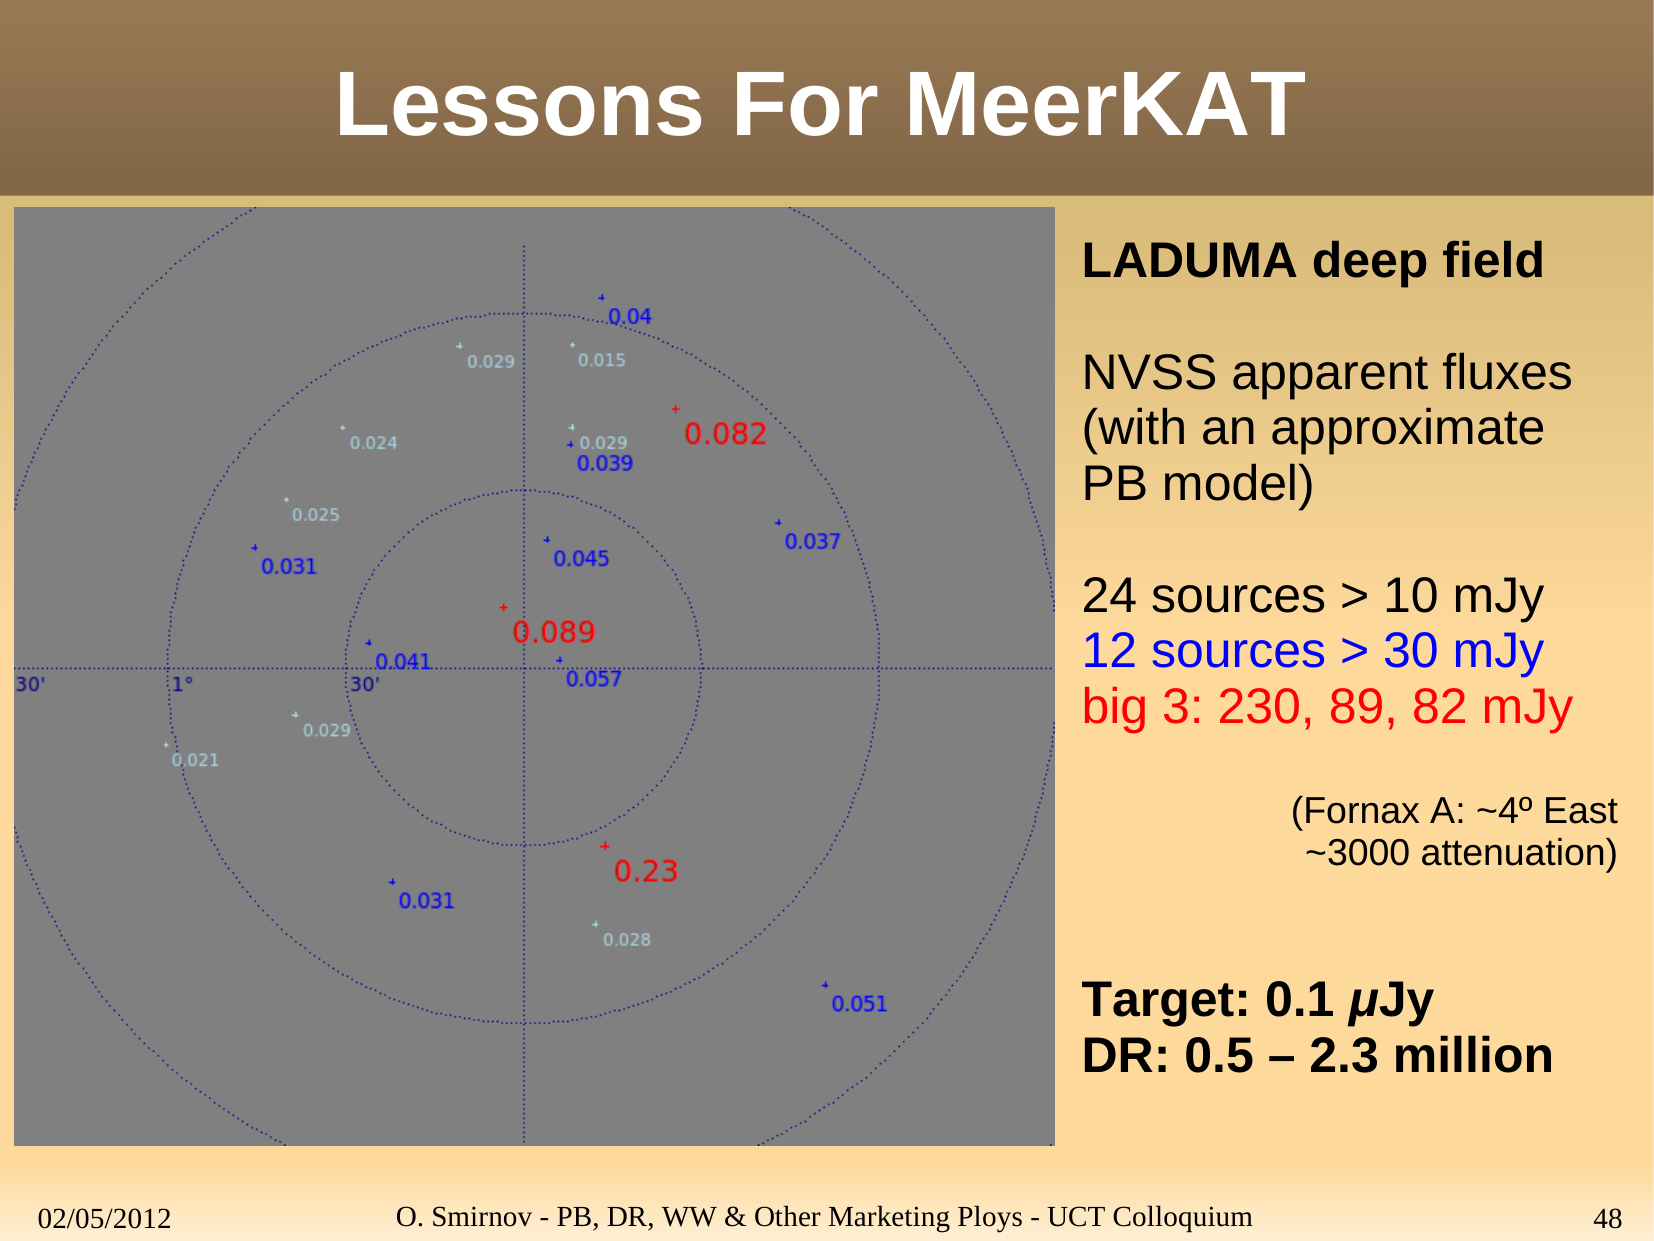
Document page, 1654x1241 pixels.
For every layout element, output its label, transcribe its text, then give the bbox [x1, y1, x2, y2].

title Lessons For MeerKAT [76, 0, 1565, 208]
text_box LADUMA deep field NVSS apparent fluxes (with an approximate PB model) 24 sources > 10 mJy 12 sources > 30 mJy big 3: 230, 89, 82 mJy (Fornax A: ~4º East ~3000 attenuation) Target: 0.1 μJy DR: 0.5 – 2.3 million [1066, 225, 1633, 1147]
picture [0, 0, 1654, 1241]
